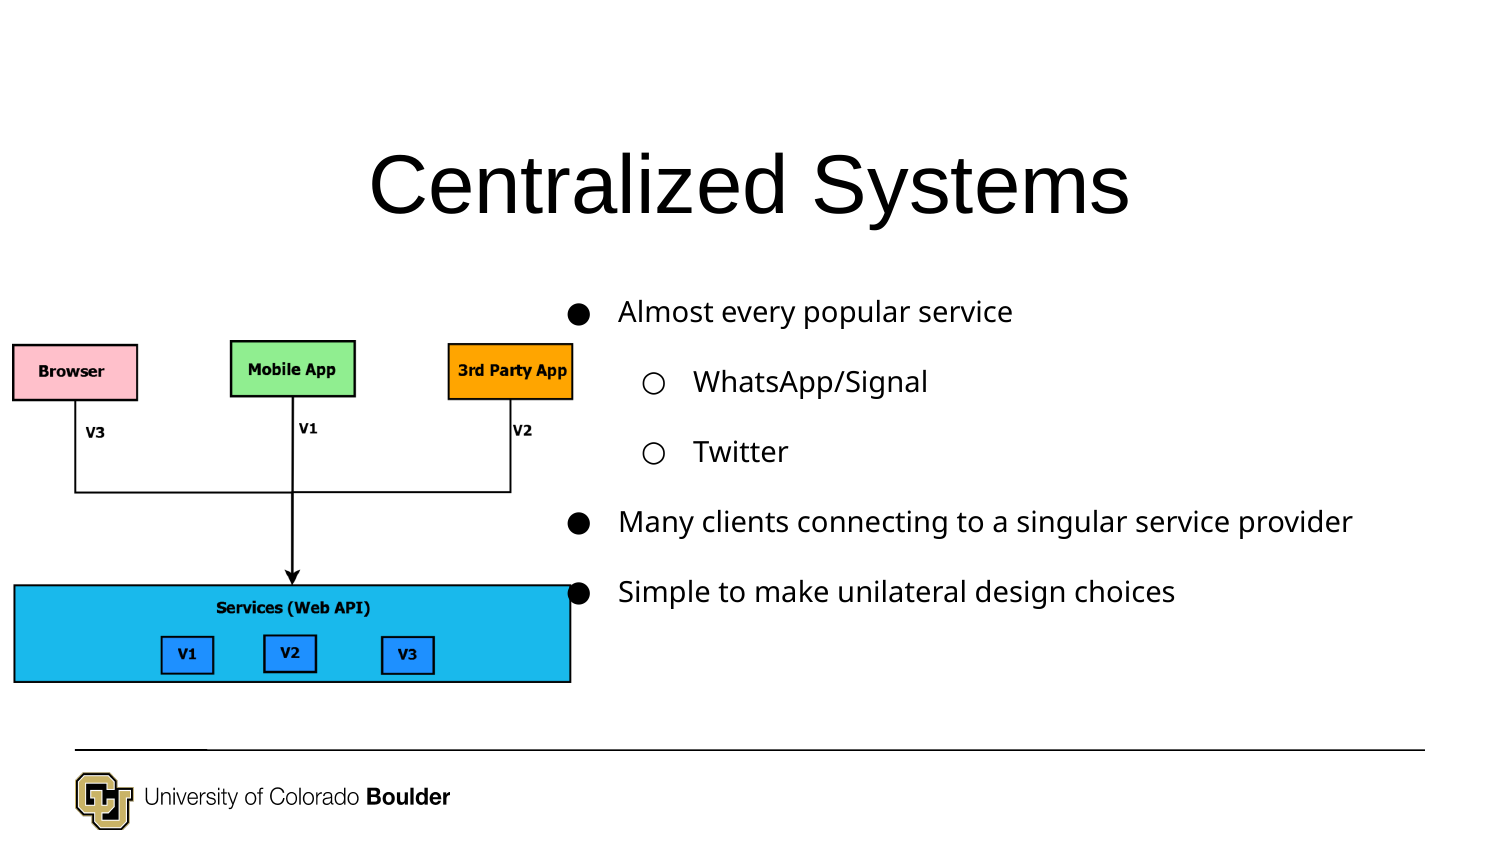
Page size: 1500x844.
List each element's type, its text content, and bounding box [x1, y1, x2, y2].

picture [75, 772, 450, 830]
title Centralized Systems [51, 122, 1449, 238]
picture [12, 340, 528, 683]
text_box Almost every popular service WhatsApp/Signal Twitter Many clients connecting to a singular service provider Simple to make unilateral design choices [528, 243, 1500, 743]
